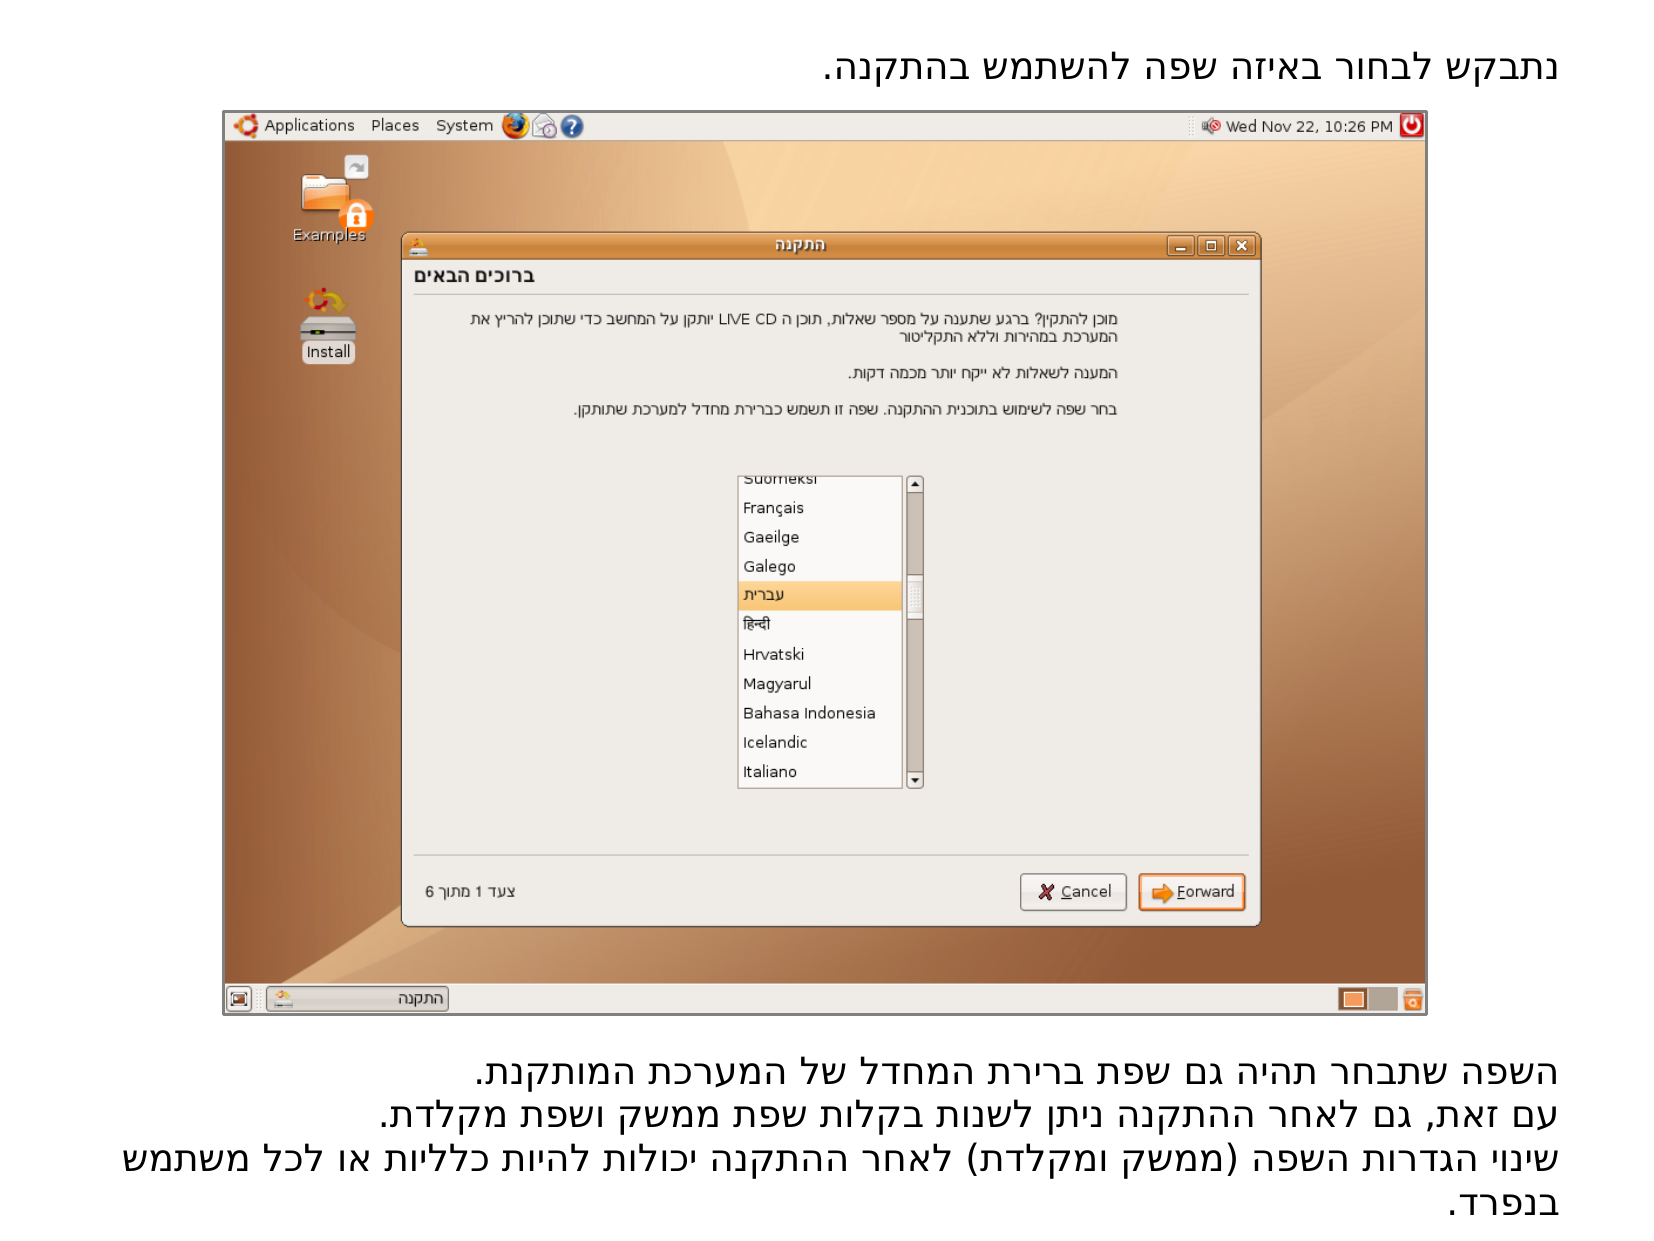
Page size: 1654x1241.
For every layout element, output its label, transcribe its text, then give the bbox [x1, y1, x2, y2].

text_box נתבקש לבחור באיזה שפה להשתמש בהתקנה. [225, 37, 1576, 98]
text_box השפה שתבחר תהיה גם שפת ברירת המחדל של המערכת המותקנת. עם זאת, גם לאחר ההתקנה ניתן לשנות בקלות שפת ממשק ושפת מקלדת. שינוי הגדרות השפה (ממשק ומקלדת) לאחר ההתקנה יכולות להיות כלליות או לכל משתמש בנפרד. [75, 1042, 1576, 1239]
picture [225, 112, 1426, 1013]
